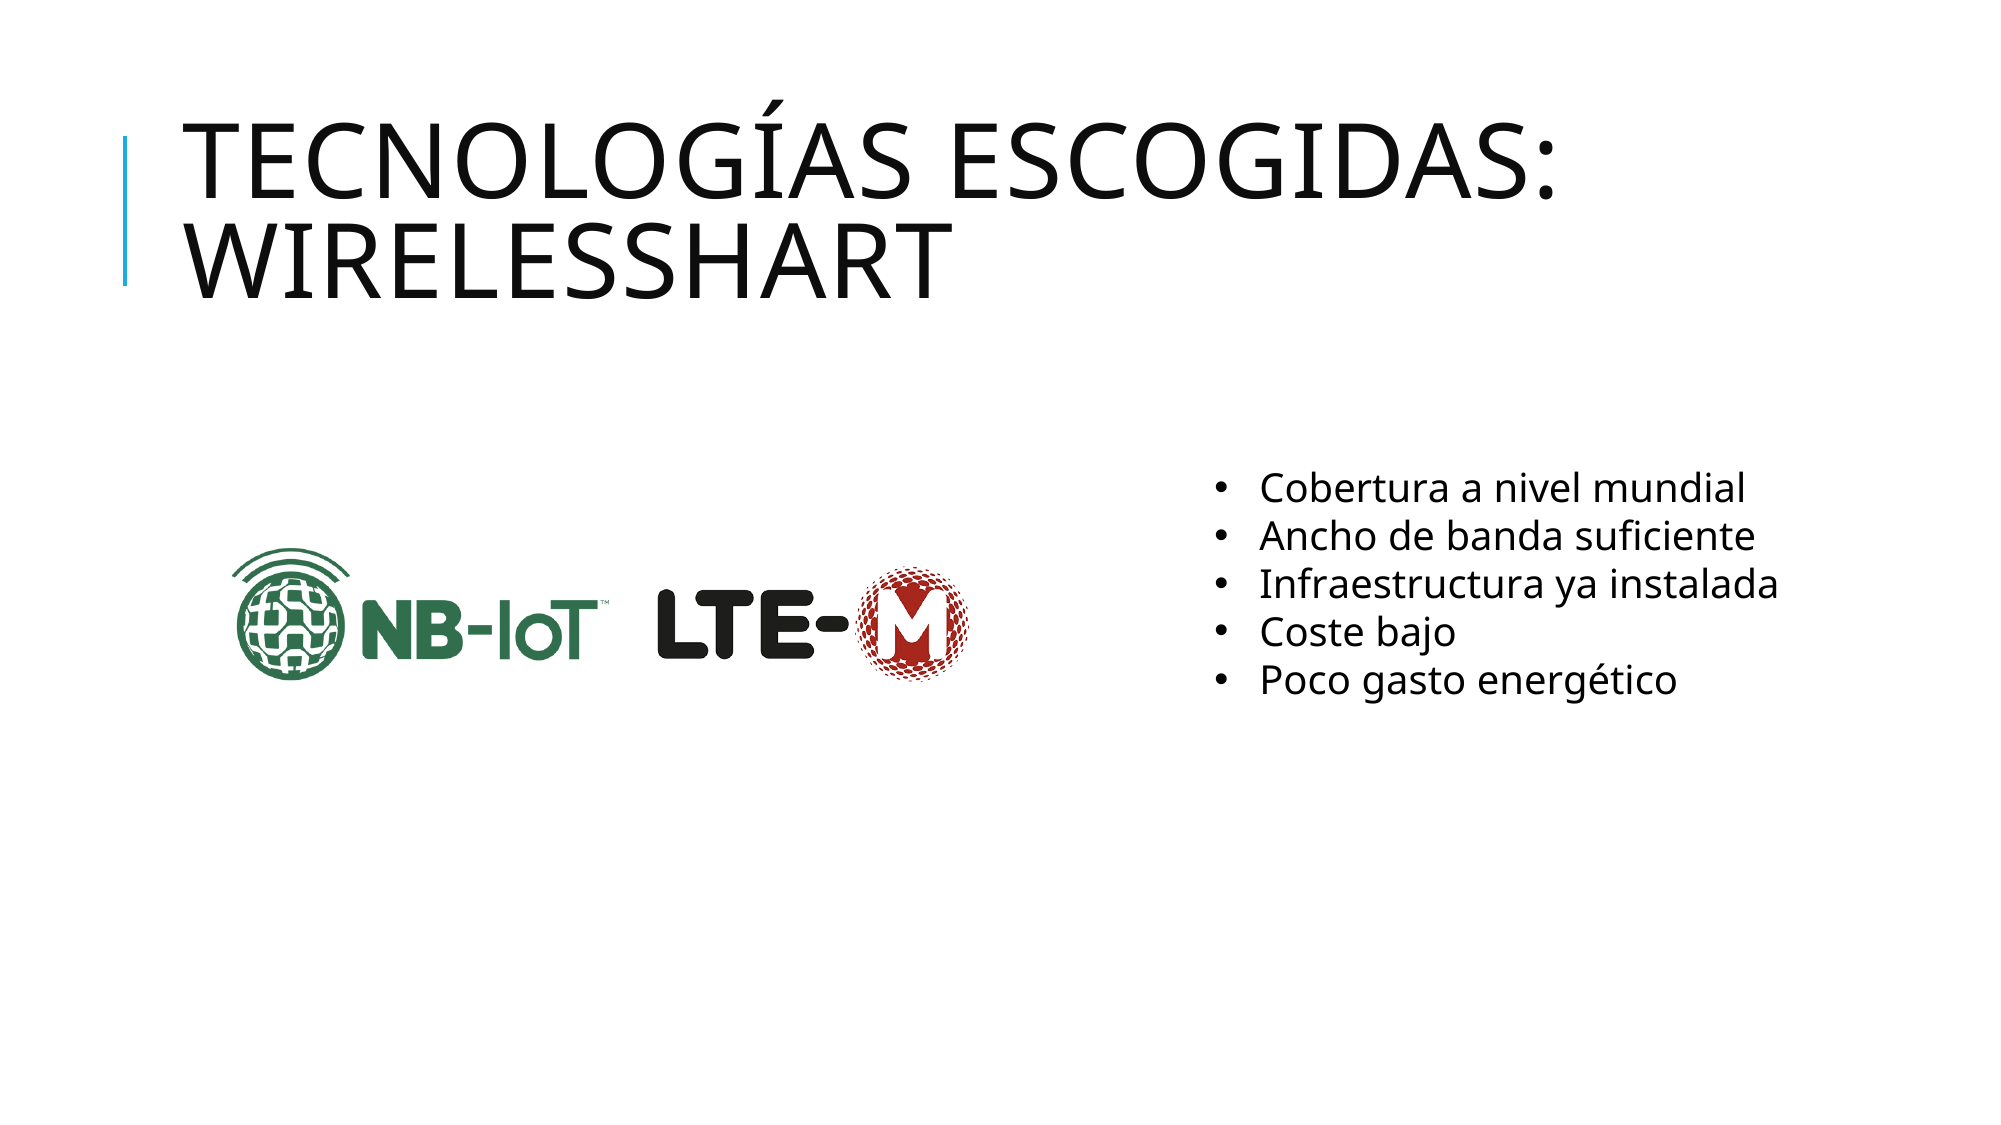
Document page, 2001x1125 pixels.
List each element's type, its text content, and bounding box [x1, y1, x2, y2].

picture [213, 547, 1000, 710]
title Tecnologías escogidas: Wirelesshart [168, 96, 1763, 343]
list Cobertura a nivel mundial Ancho de banda suficiente Infraestructura ya instalada Coste bajo Poco gasto energético [1086, 454, 1828, 803]
